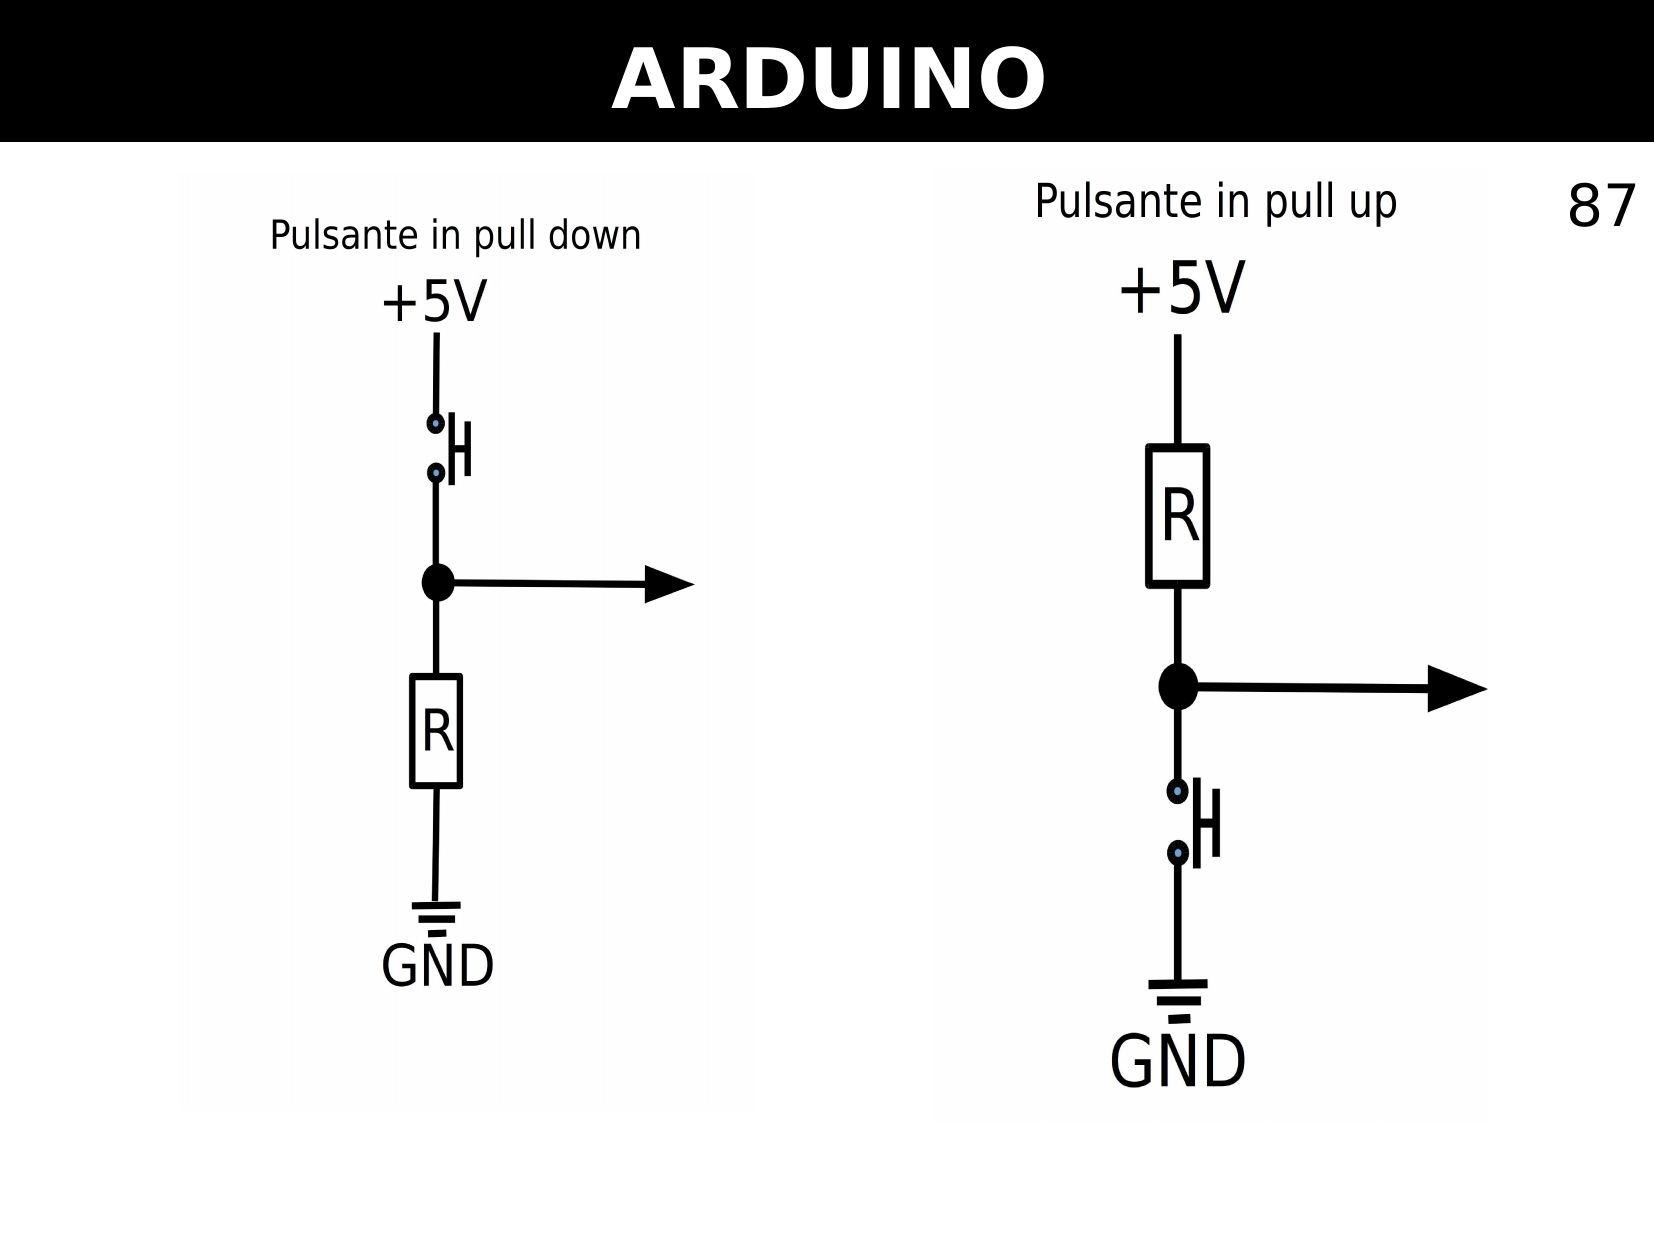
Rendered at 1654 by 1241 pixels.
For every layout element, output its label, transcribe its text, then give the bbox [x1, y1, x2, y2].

picture [933, 169, 1489, 1123]
picture [177, 172, 756, 1111]
text_box ARDUINO [596, 23, 1063, 136]
text_box 87 [1551, 165, 1654, 249]
text_box [0, 0, 1654, 142]
